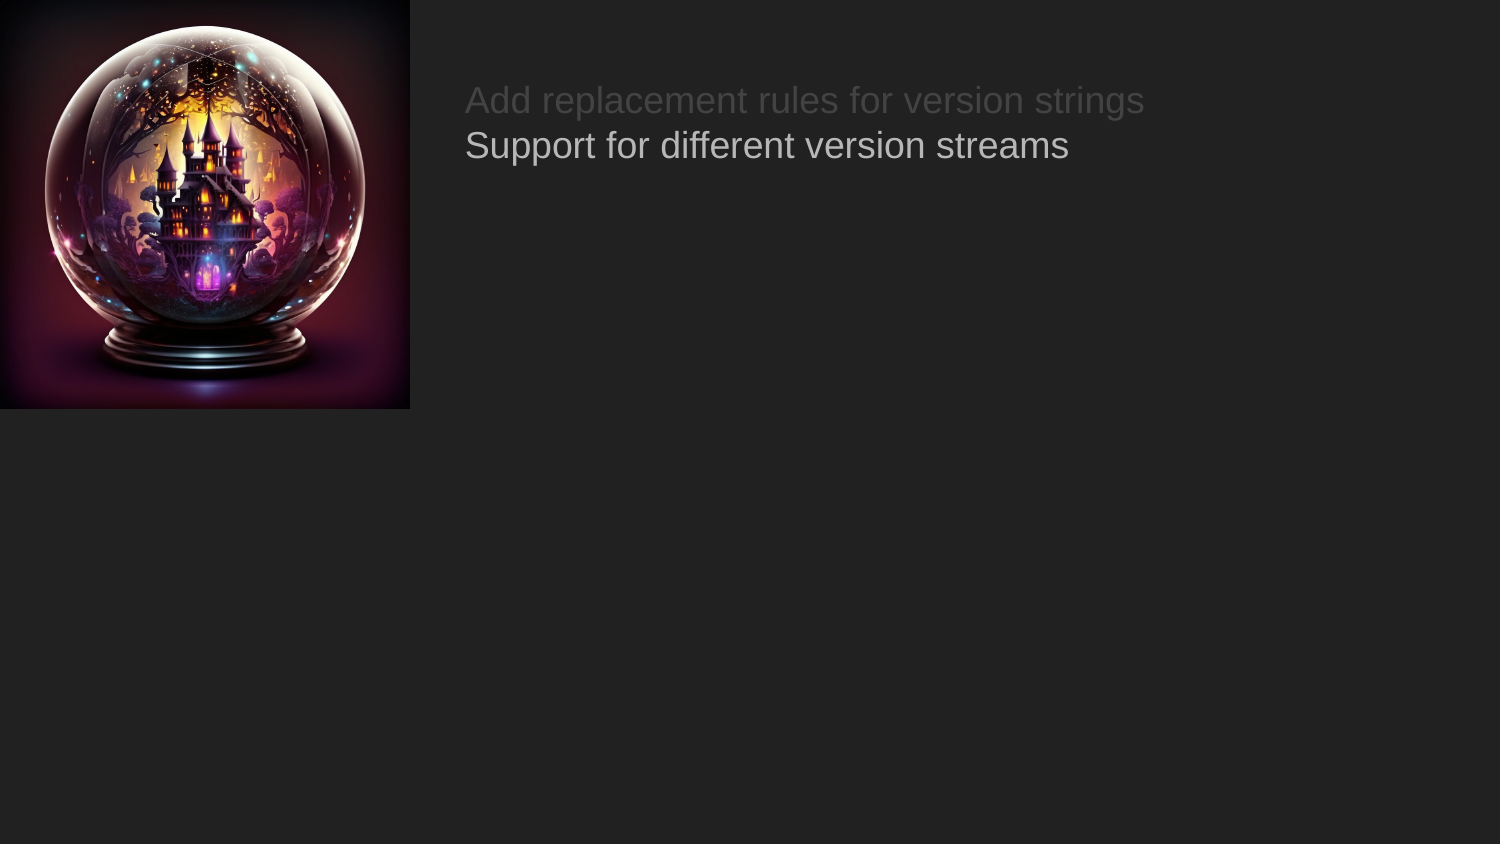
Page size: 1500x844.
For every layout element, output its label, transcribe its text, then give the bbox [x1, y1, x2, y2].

picture [0, 0, 410, 410]
text_box Add replacement rules for version strings Support for different version streams [449, 61, 1434, 796]
